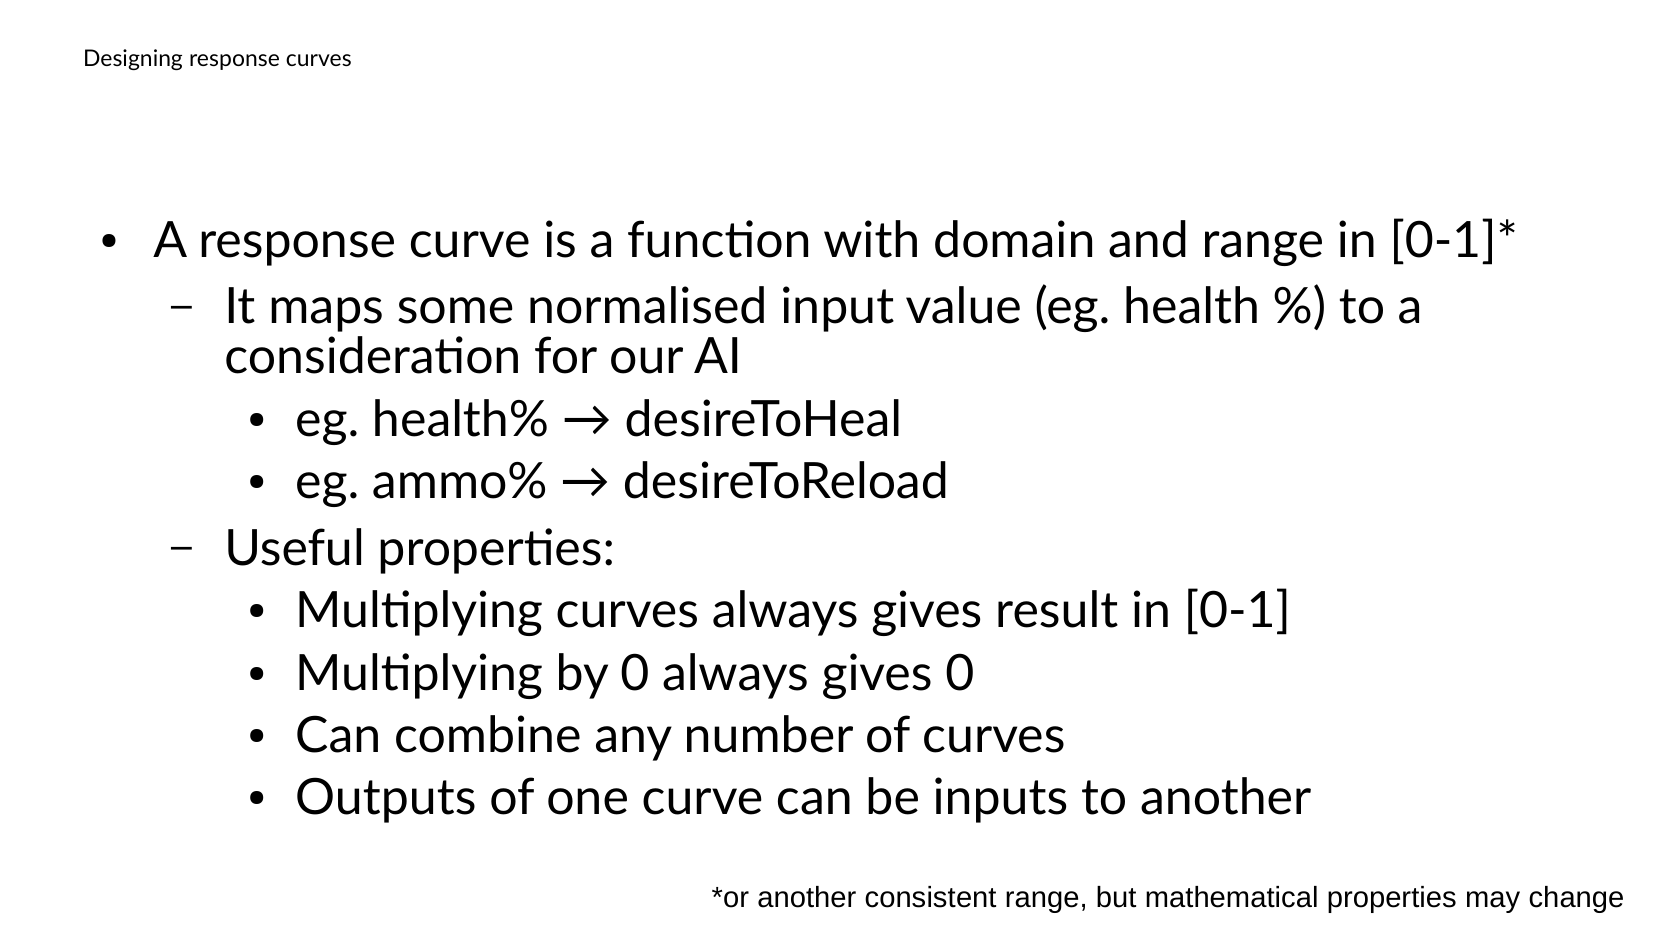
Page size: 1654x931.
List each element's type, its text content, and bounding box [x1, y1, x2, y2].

title Designing response curves [83, 0, 1571, 119]
text_box *or another consistent range, but mathematical properties may change [696, 873, 1641, 922]
list A response curve is a function with domain and range in [0-1]* It maps some normalised input value (eg. health %) to a consideration for our AI eg. health% → desireToHeal eg. ammo% → desireToReload Useful properties: Multiplying curves always gives result in [0-1] Multiplying by 0 always gives 0 Can combine any number of curves Outputs of one curve can be inputs to another [82, 217, 1571, 839]
